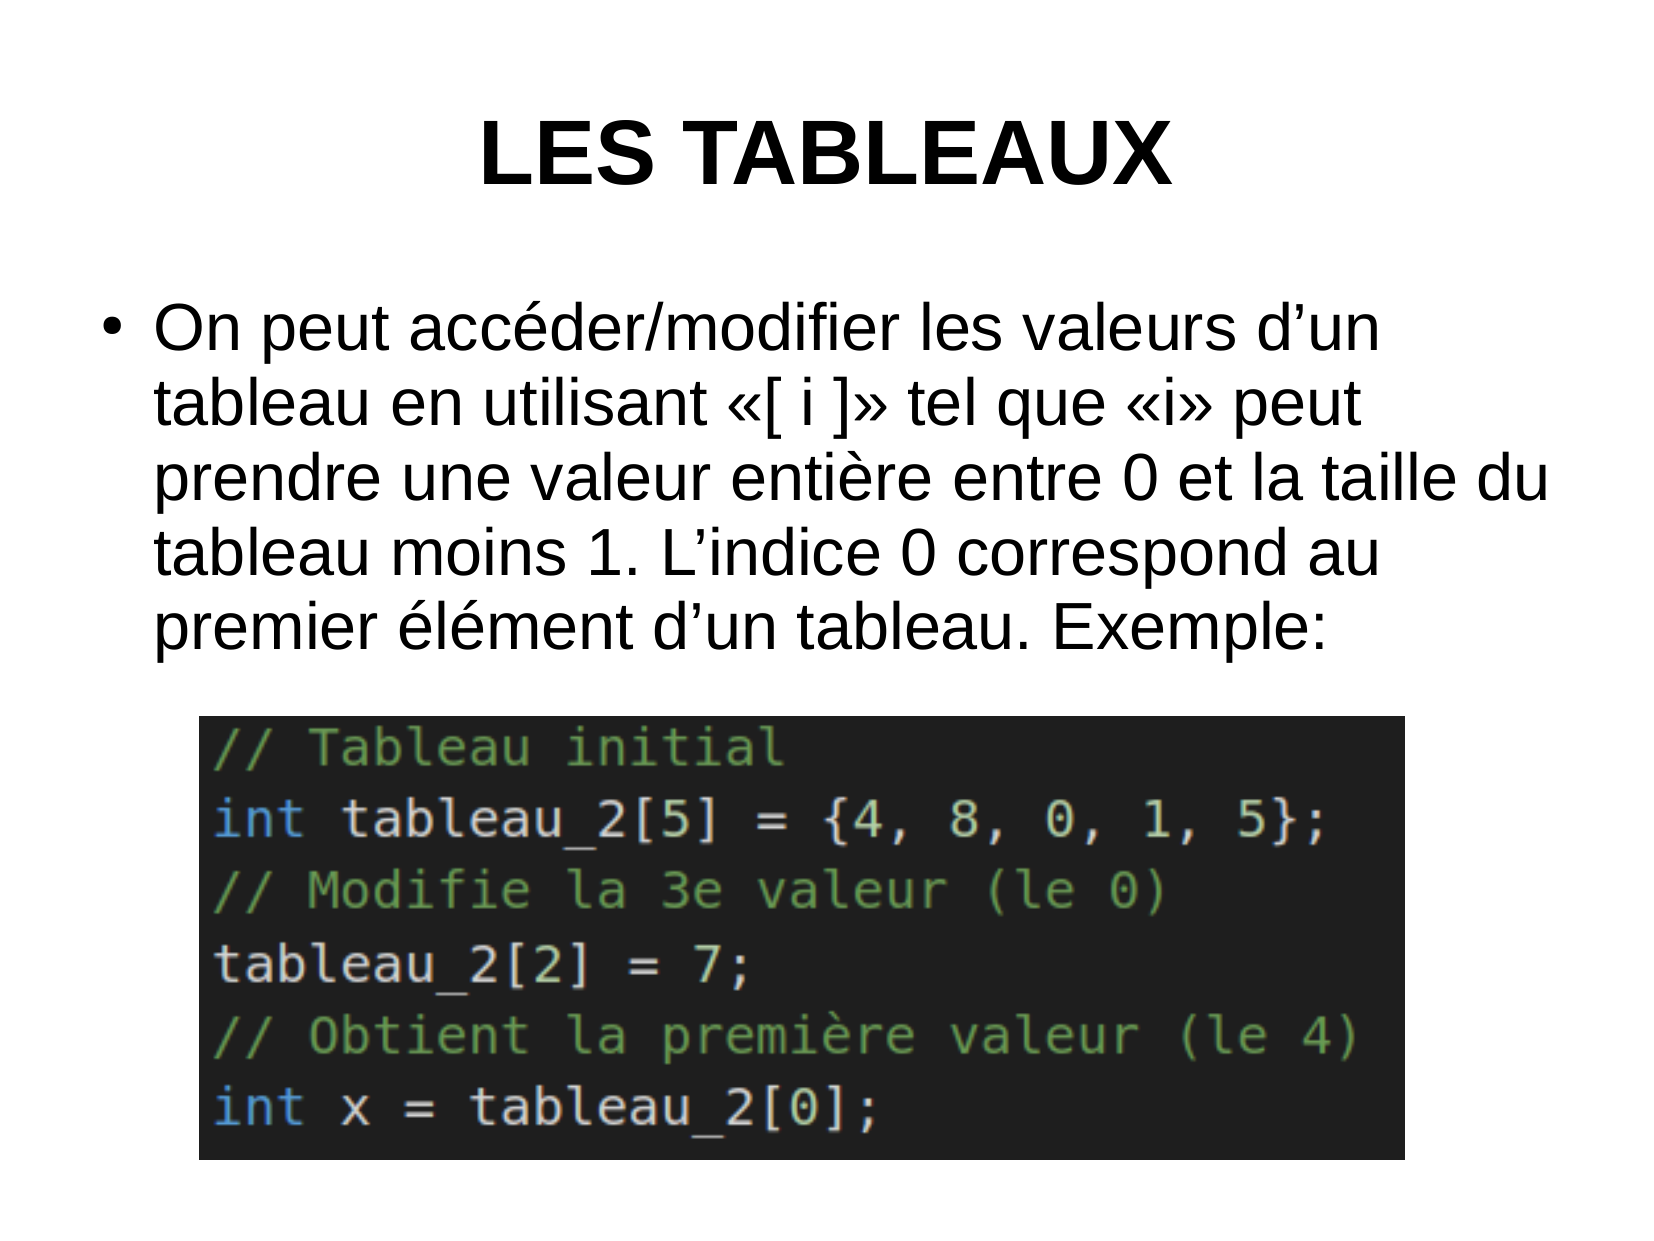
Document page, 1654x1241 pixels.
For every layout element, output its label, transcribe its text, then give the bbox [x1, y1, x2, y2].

title LES TABLEAUX [82, 49, 1571, 257]
picture [199, 716, 1405, 1160]
list On peut accéder/modifier les valeurs d’un tableau en utilisant «[ i ]» tel que «i» peut prendre une valeur entière entre 0 et la taille du tableau moins 1. L’indice 0 correspond au premier élément d’un tableau. Exemple: [82, 290, 1571, 672]
